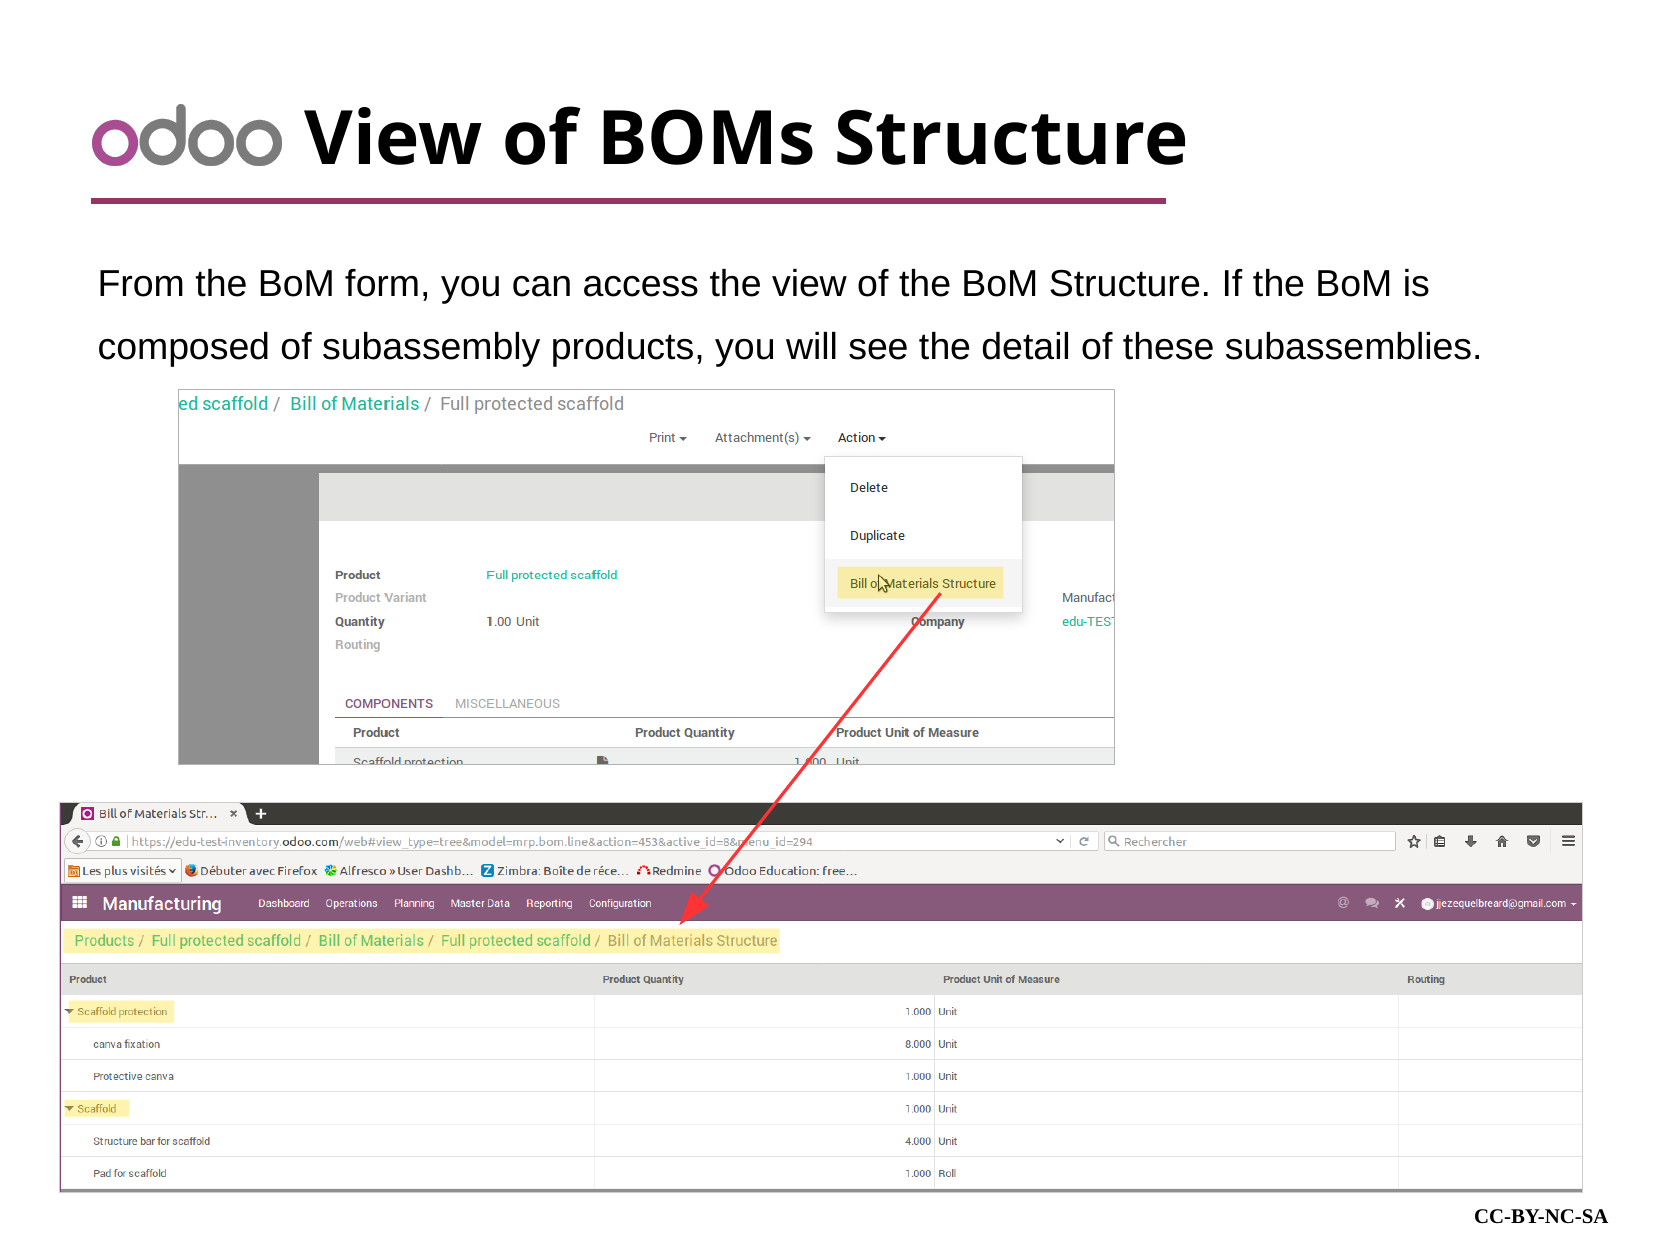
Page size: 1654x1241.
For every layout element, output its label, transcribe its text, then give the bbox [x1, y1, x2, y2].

picture [59, 802, 1583, 1193]
title View of BOMs Structure [304, 31, 1567, 239]
picture [92, 104, 282, 166]
text_box From the BoM form, you can access the view of the BoM Structure. If the BoM is composed of subassembly products, you will see the detail of these subassemblies. [82, 234, 1595, 355]
picture [178, 389, 1115, 765]
